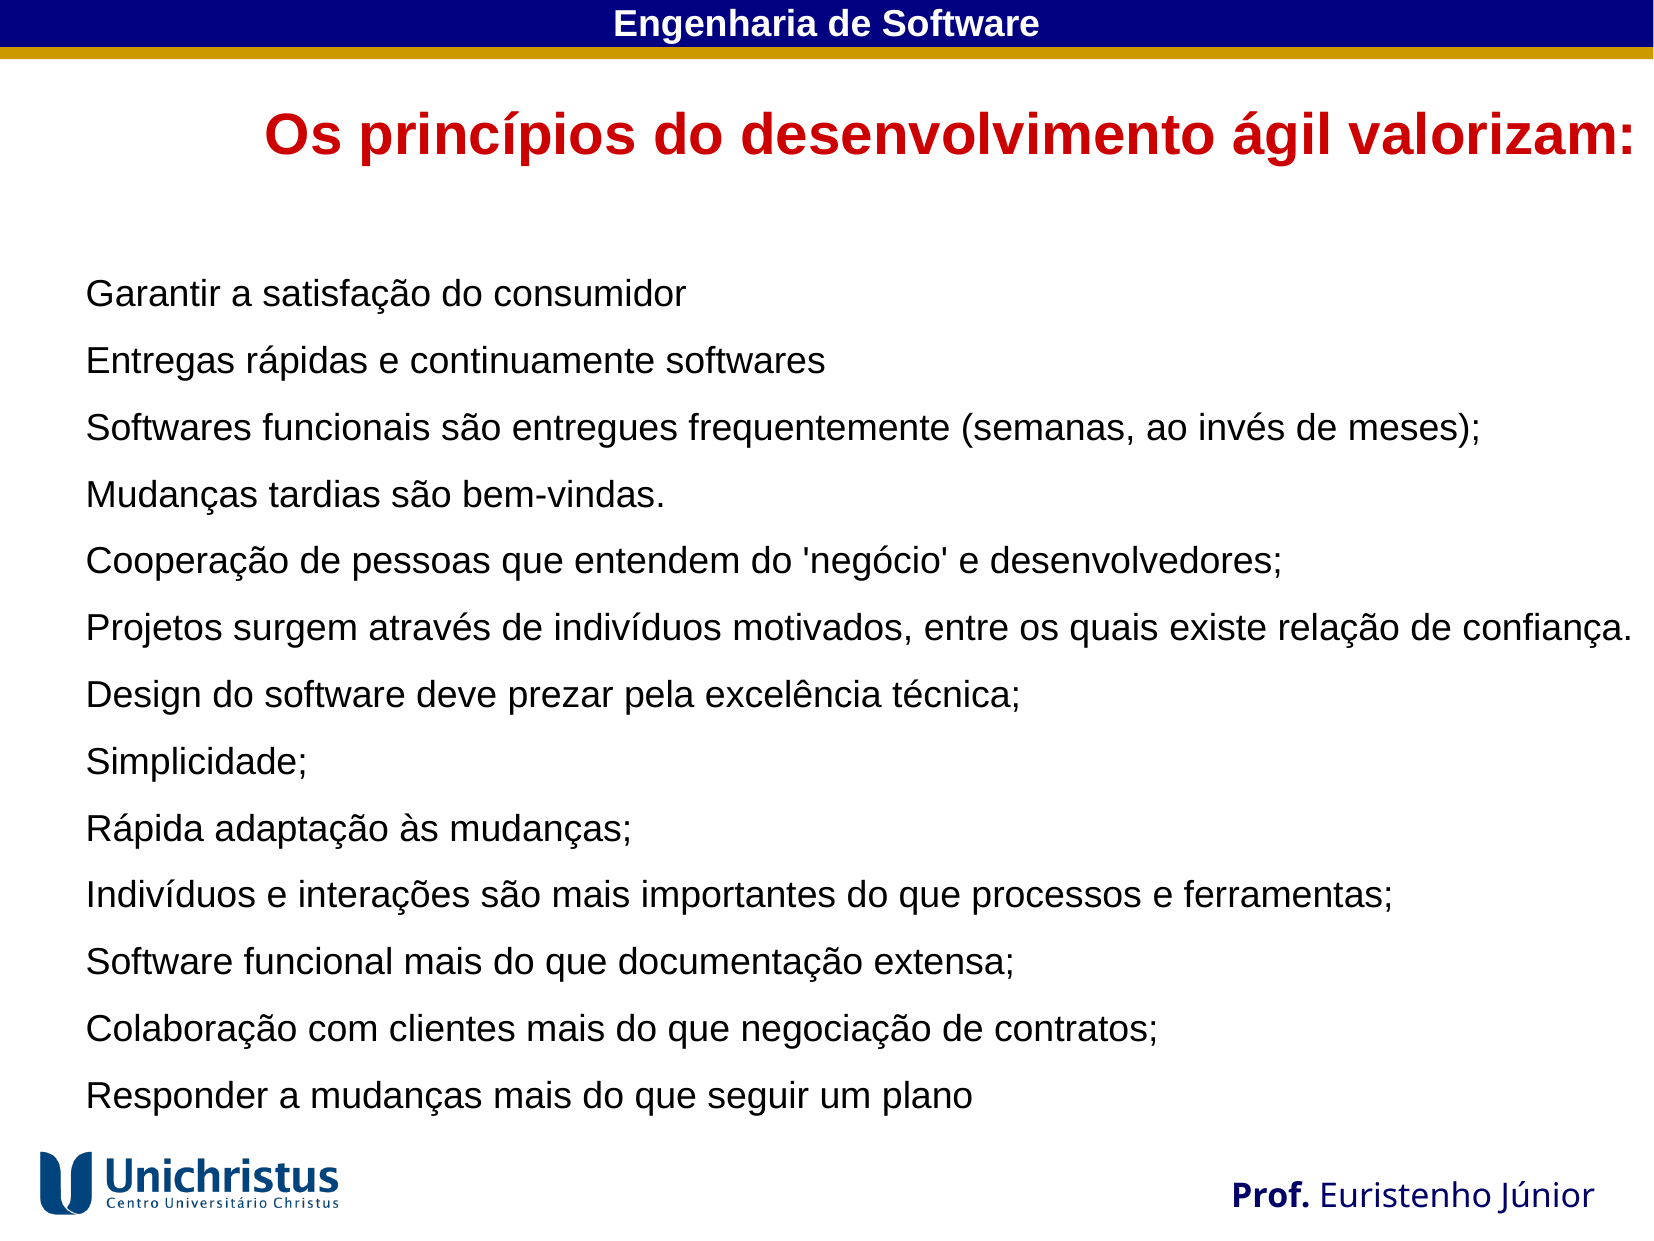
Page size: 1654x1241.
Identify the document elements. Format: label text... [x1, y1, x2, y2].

picture [35, 1148, 343, 1217]
text_box Prof. Euristenho Júnior [1216, 1163, 1654, 1224]
text_box Garantir a satisfação do consumidor Entregas rápidas e continuamente softwares Softwares funcionais são entregues frequentemente (semanas, ao invés de meses); Mudanças tardias são bem-vindas. Cooperação de pessoas que entendem do 'negócio' e desenvolvedores; Projetos surgem através de indivíduos motivados, entre os quais existe relação de confiança. Design do software deve prezar pela excelência técnica; Simplicidade; Rápida adaptação às mudanças; Indivíduos e interações são mais importantes do que processos e ferramentas; Software funcional mais do que documentação extensa; Colaboração com clientes mais do que negociação de contratos; Responder a mudanças mais do que seguir um plano [70, 265, 1654, 1124]
text_box Os princípios do desenvolvimento ágil valorizam: [249, 94, 1654, 240]
text_box [0, 47, 1654, 60]
text_box Engenharia de Software [0, 0, 1654, 47]
